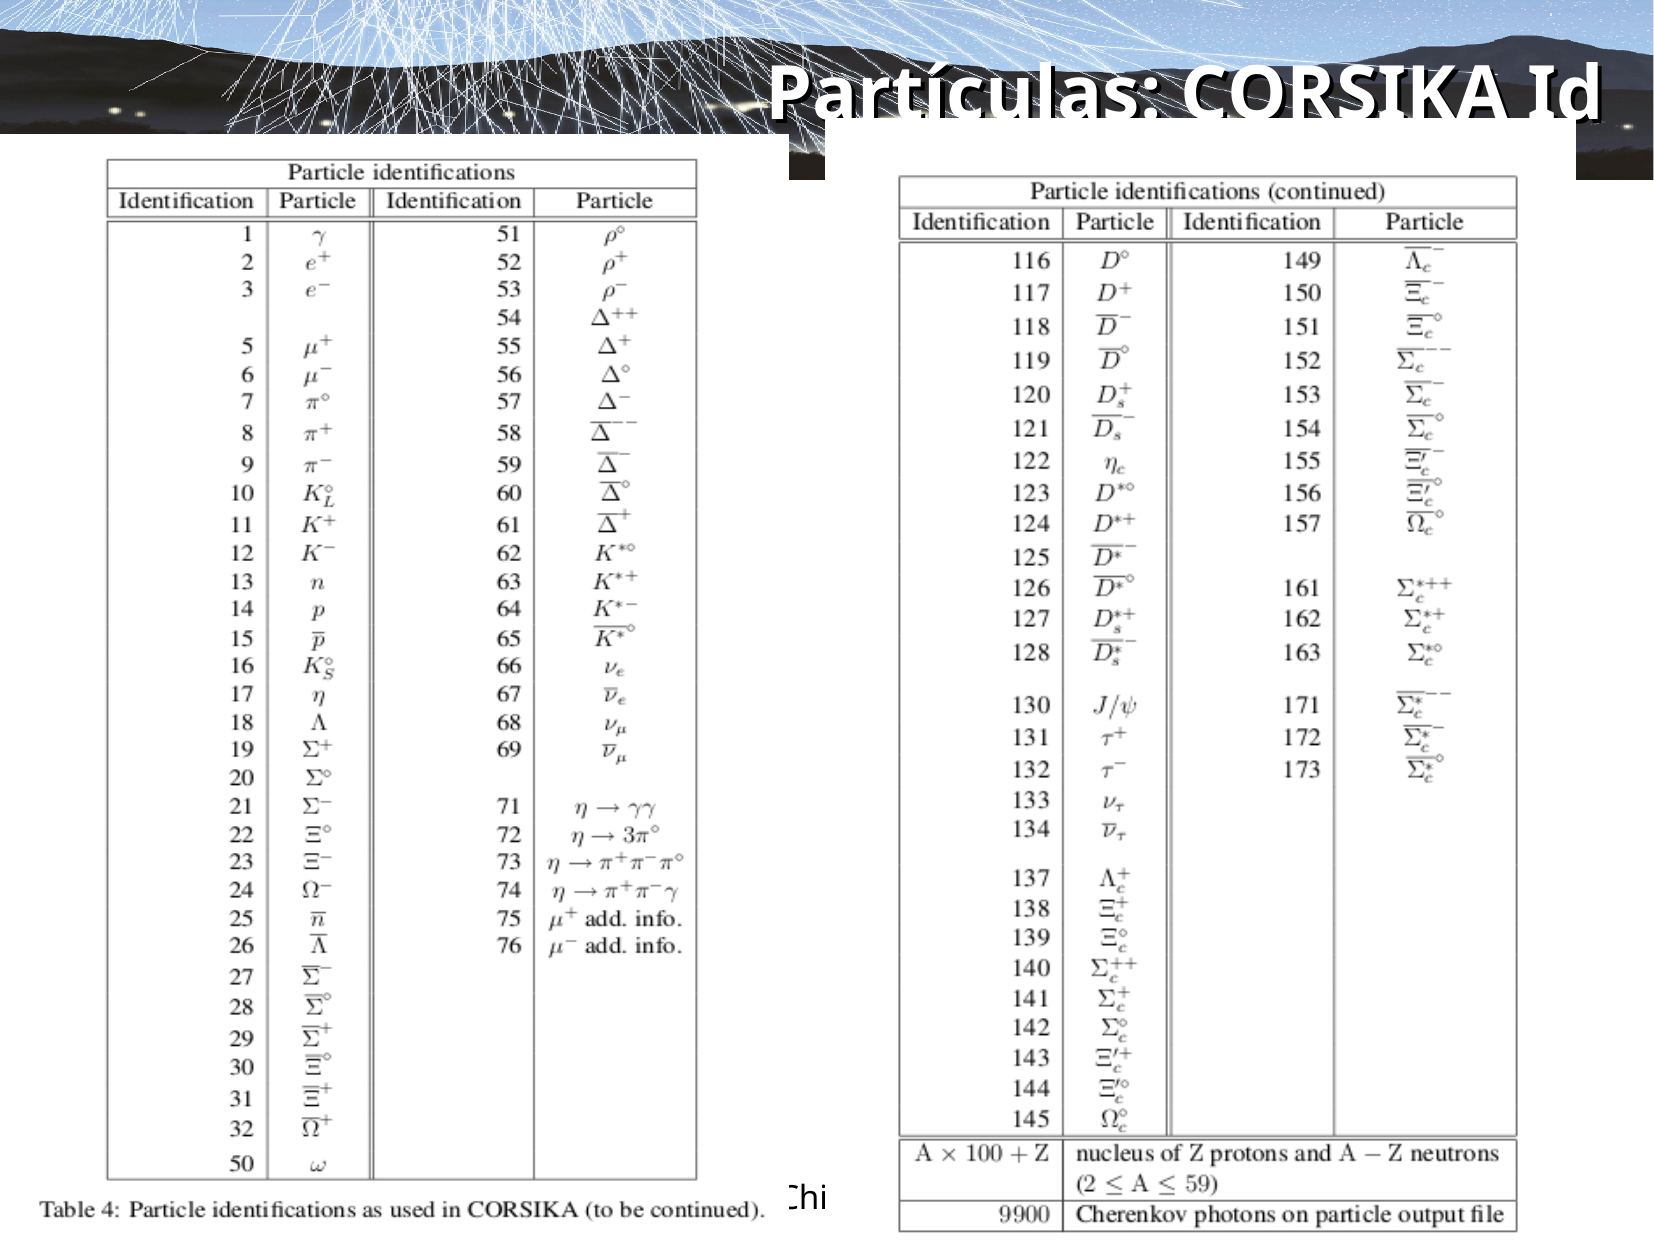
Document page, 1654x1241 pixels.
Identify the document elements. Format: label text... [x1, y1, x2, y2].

picture [0, 0, 1654, 1241]
title Partículas: CORSIKA Id [45, 15, 1606, 166]
